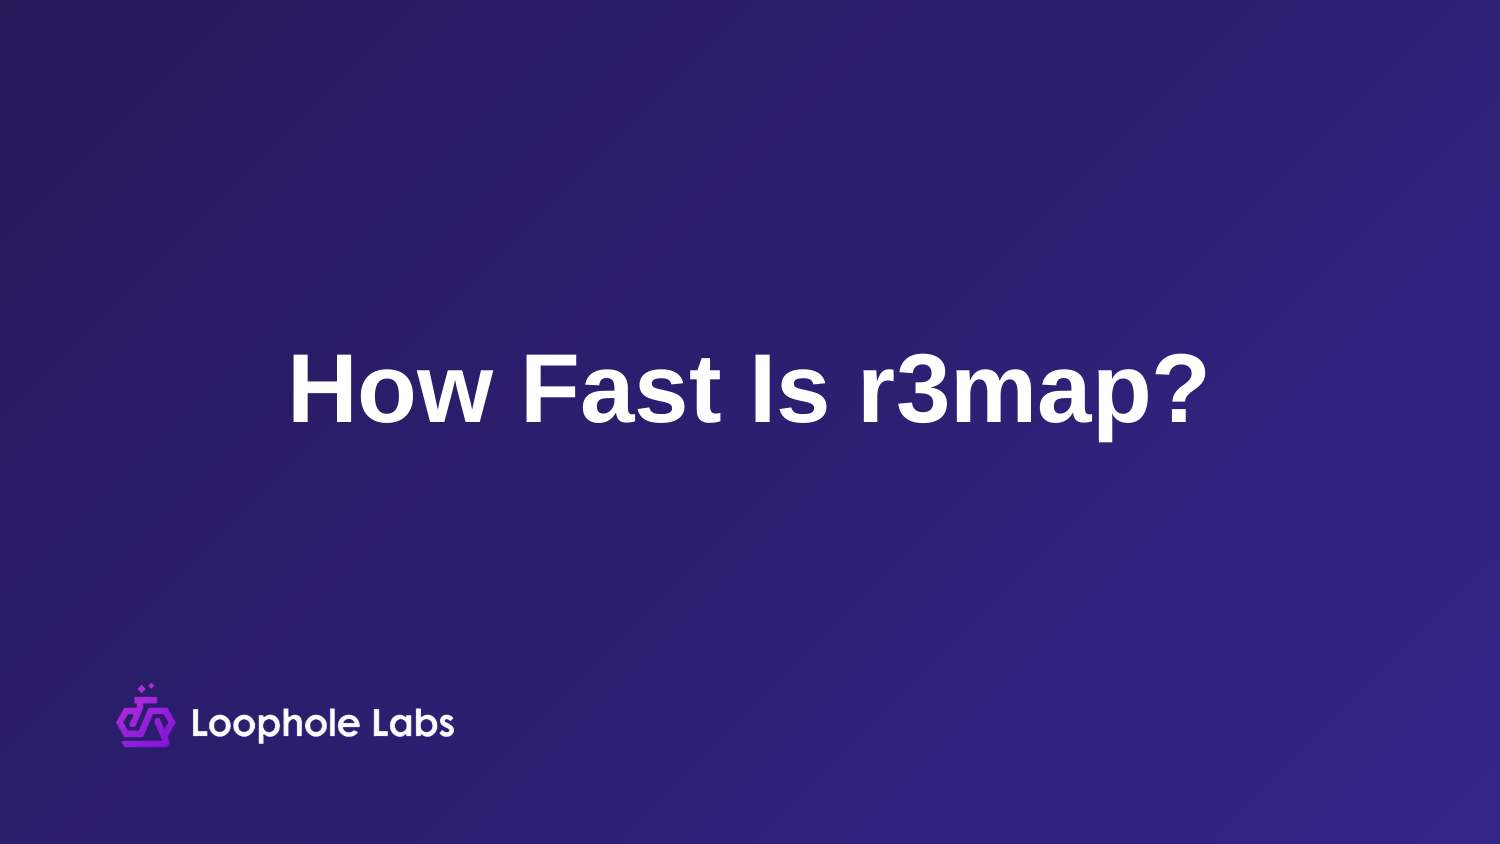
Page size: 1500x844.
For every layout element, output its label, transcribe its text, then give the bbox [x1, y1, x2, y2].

picture [96, 661, 465, 773]
title How Fast Is r3map? [51, 258, 1449, 509]
